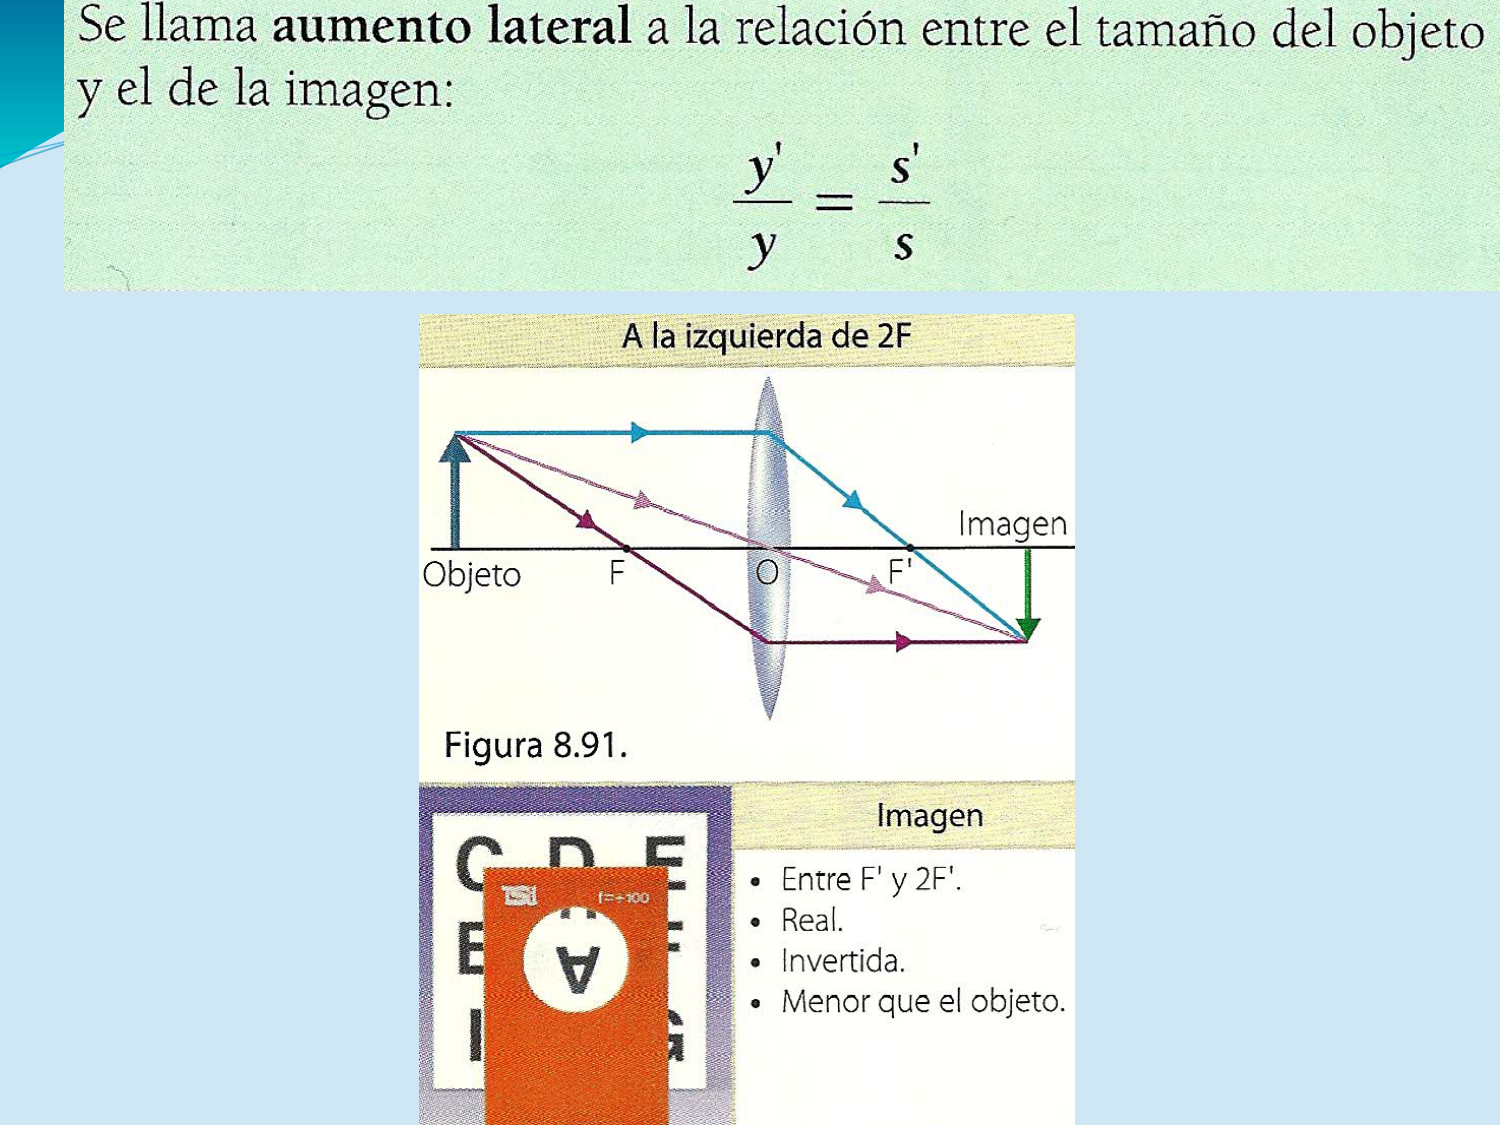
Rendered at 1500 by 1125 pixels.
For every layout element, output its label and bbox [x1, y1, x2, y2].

picture [419, 314, 1075, 1125]
picture [64, 0, 1500, 291]
